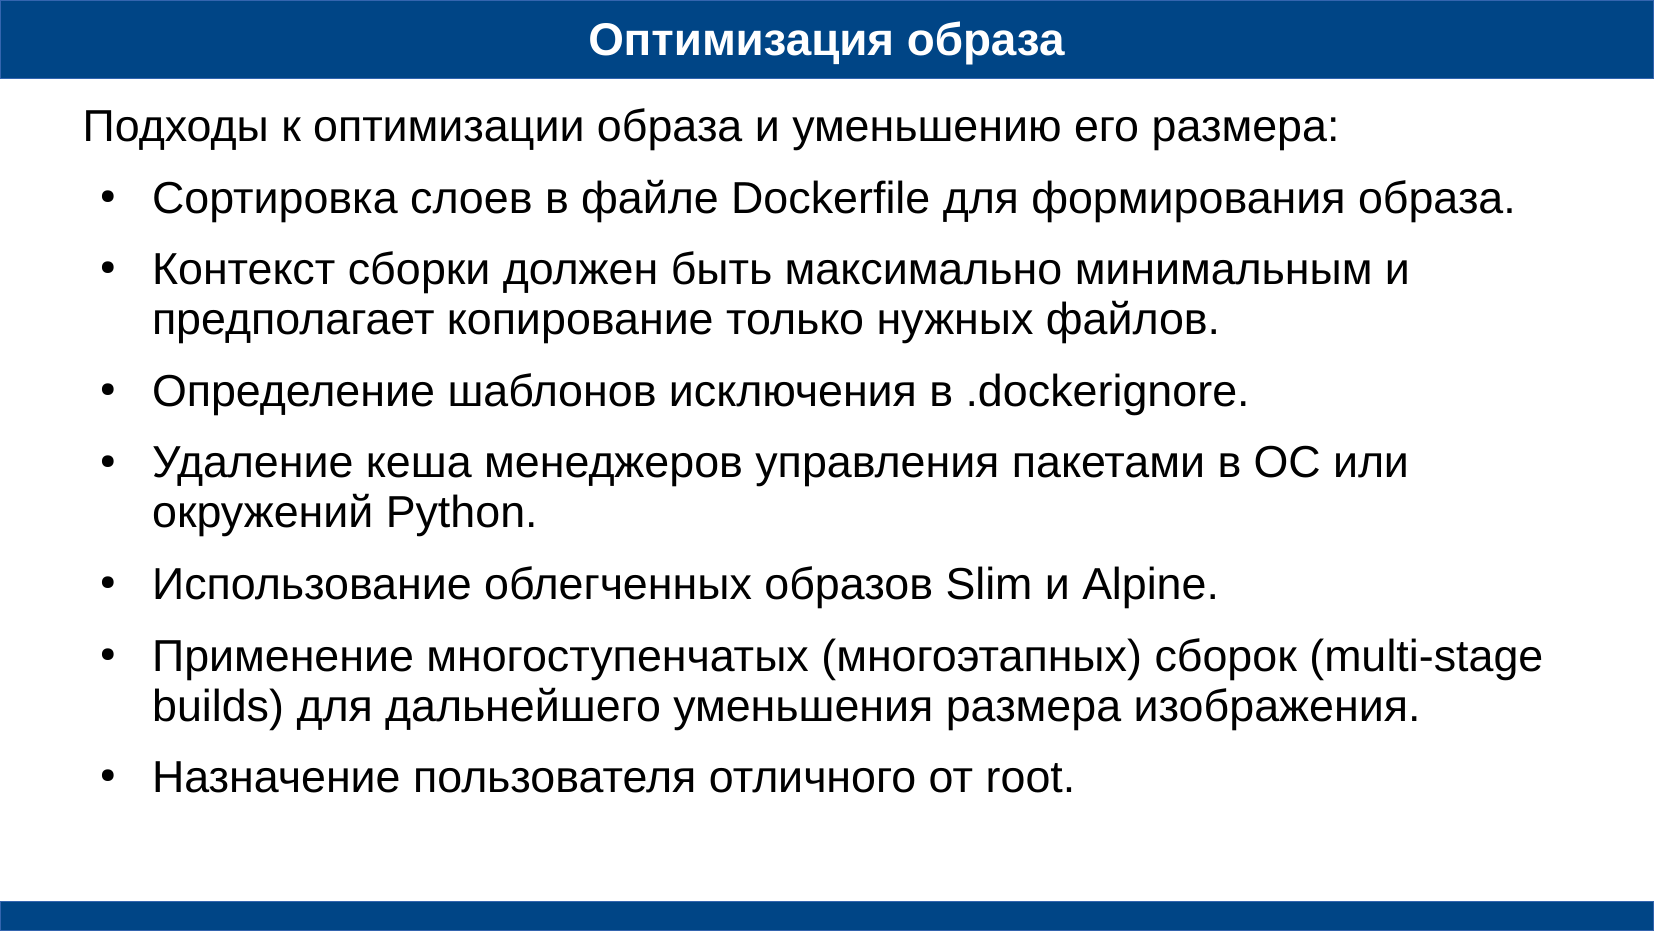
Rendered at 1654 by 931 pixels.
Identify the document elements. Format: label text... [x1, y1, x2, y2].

title Оптимизация образа [0, 0, 1654, 79]
list Подходы к оптимизации образа и уменьшению его размера: Сортировка слоев в файле Dockerfile для формирования образа. Контекст сборки должен быть максимально минимальным и предполагает копирование только нужных файлов. Определение шаблонов исключения в .dockerignore. Удаление кеша менеджеров управления пакетами в ОС или окружений Python. Использование облегченных образов Slim и Alpine. Применение многоступенчатых (многоэтапных) сборок (multi-stage builds) для дальнейшего уменьшения размера изображения. Назначение пользователя отличного от root. [82, 101, 1571, 841]
